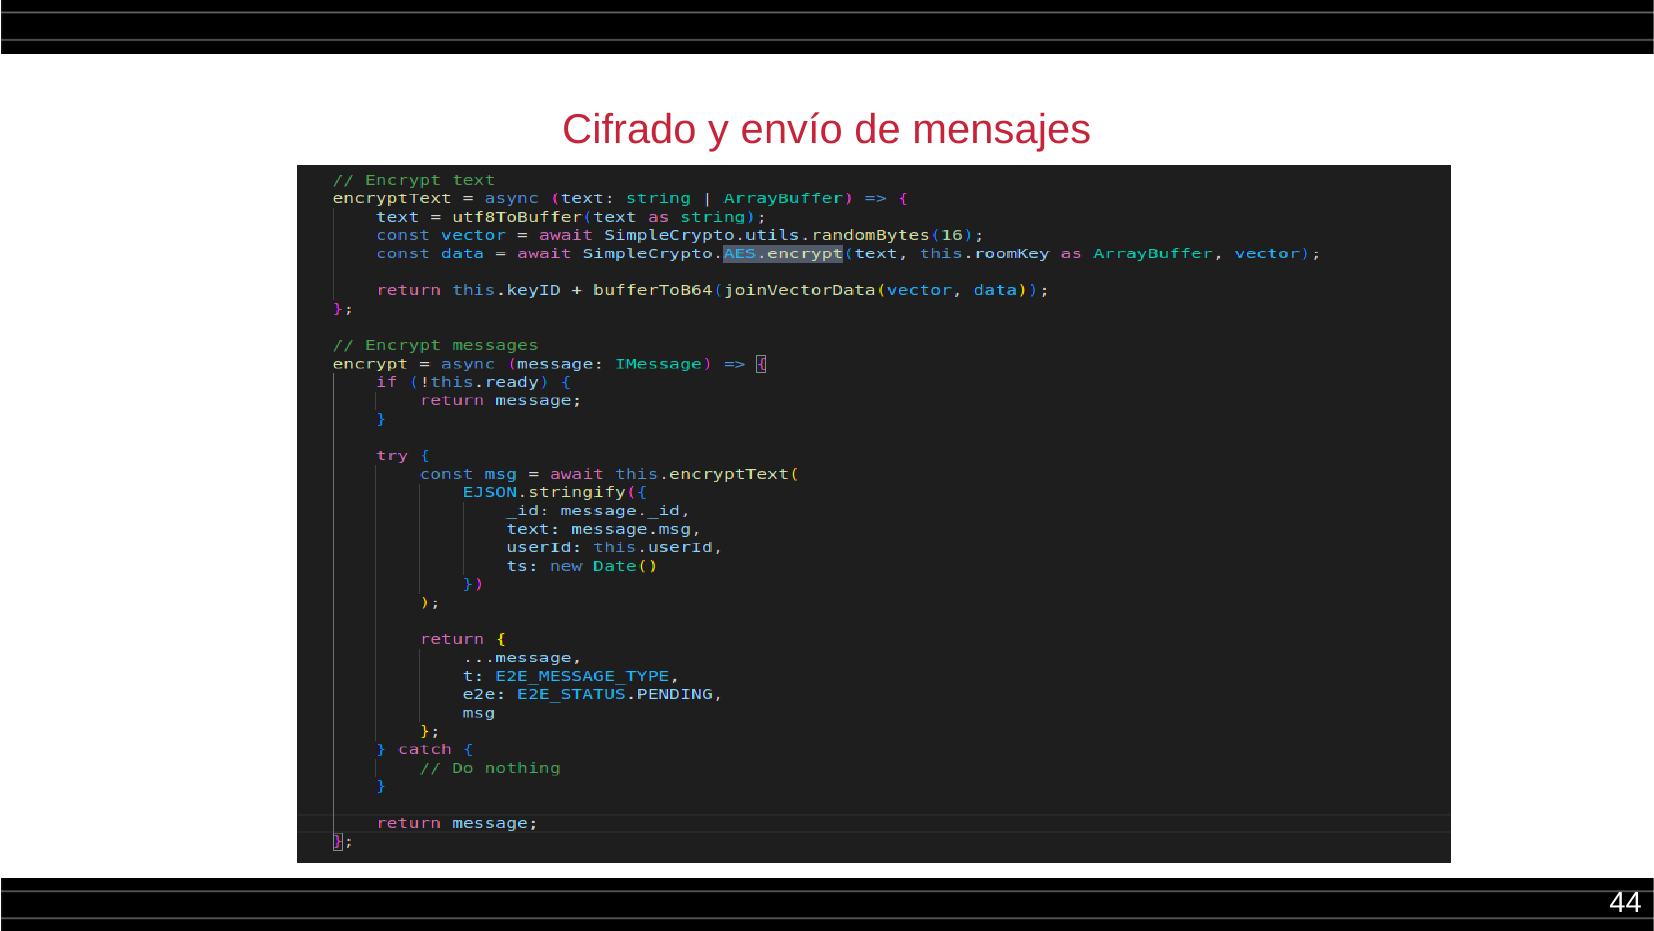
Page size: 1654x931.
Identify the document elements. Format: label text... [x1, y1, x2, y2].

picture [1, 0, 1654, 54]
title Cifrado y envío de mensajes [82, 92, 1571, 166]
picture [297, 165, 1451, 863]
picture [1, 878, 1654, 931]
